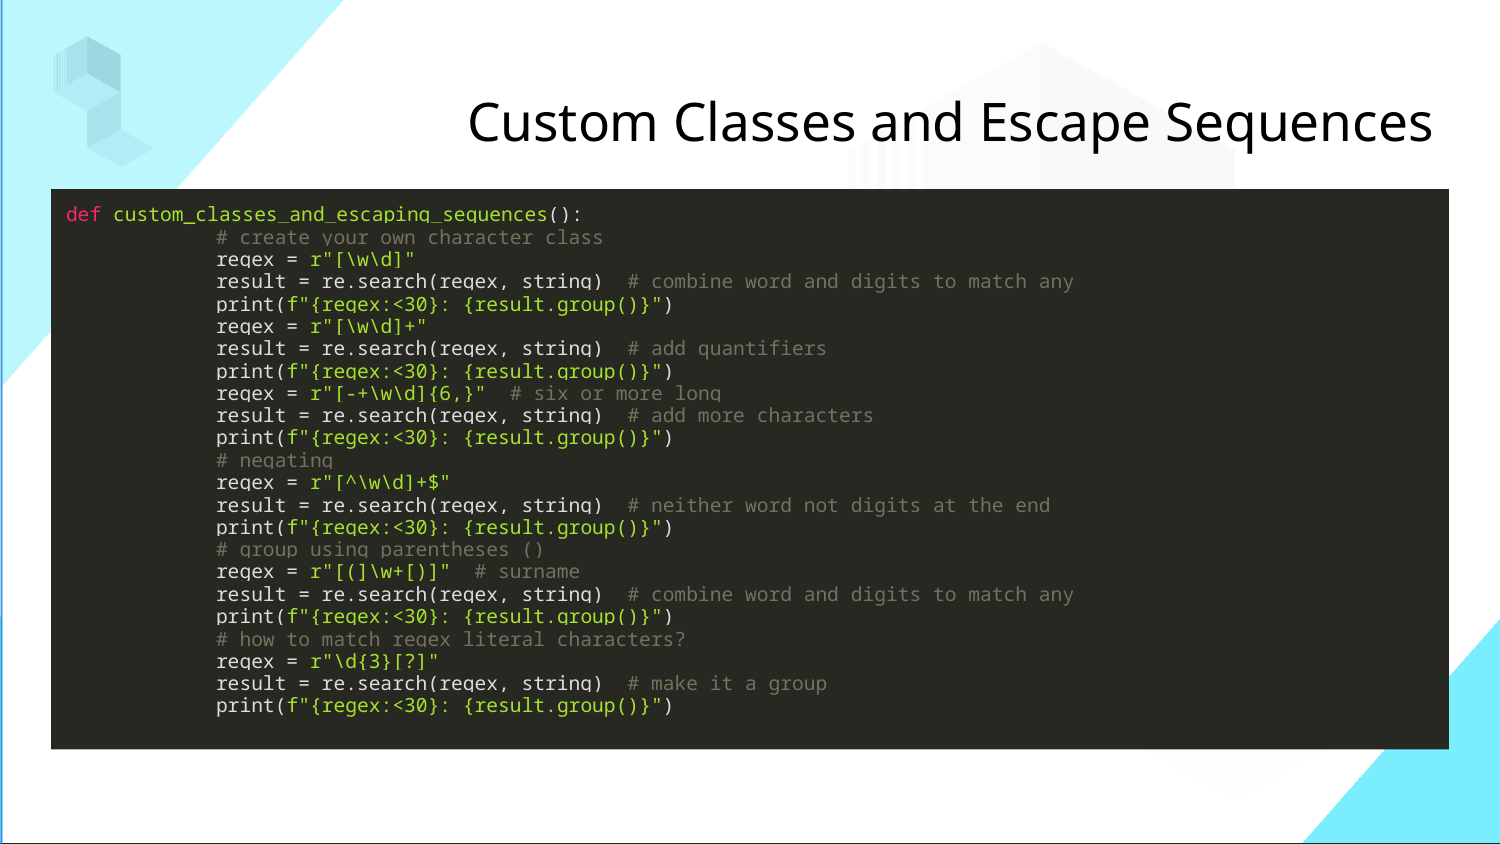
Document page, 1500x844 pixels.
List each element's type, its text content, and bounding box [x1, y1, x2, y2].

title Custom Classes and Escape Sequences [51, 72, 1449, 167]
picture [0, 0, 1500, 844]
list def custom_classes_and_escaping_sequences(): # create your own character class regex = r"[\w\d]" result = re.search(regex, string) # combine word and digits to match any print(f"{regex:<30}: {result.group()}") regex = r"[\w\d]+" result = re.search(regex, string) # add quantifiers print(f"{regex:<30}: {result.group()}") regex = r"[-+\w\d]{6,}" # six or more long result = re.search(regex, string) # add more characters print(f"{regex:<30}: {result.group()}") # negating regex = r"[^\w\d]+$" result = re.search(regex, string) # neither word not digits at the end print(f"{regex:<30}: {result.group()}") # group using parentheses () regex = r"[(]\w+[)]" # surname result = re.search(regex, string) # combine word and digits to match any print(f"{regex:<30}: {result.group()}") # how to match regex literal characters? regex = r"\d{3}[?]" result = re.search(regex, string) # make it a group print(f"{regex:<30}: {result.group()}") [51, 189, 1449, 750]
